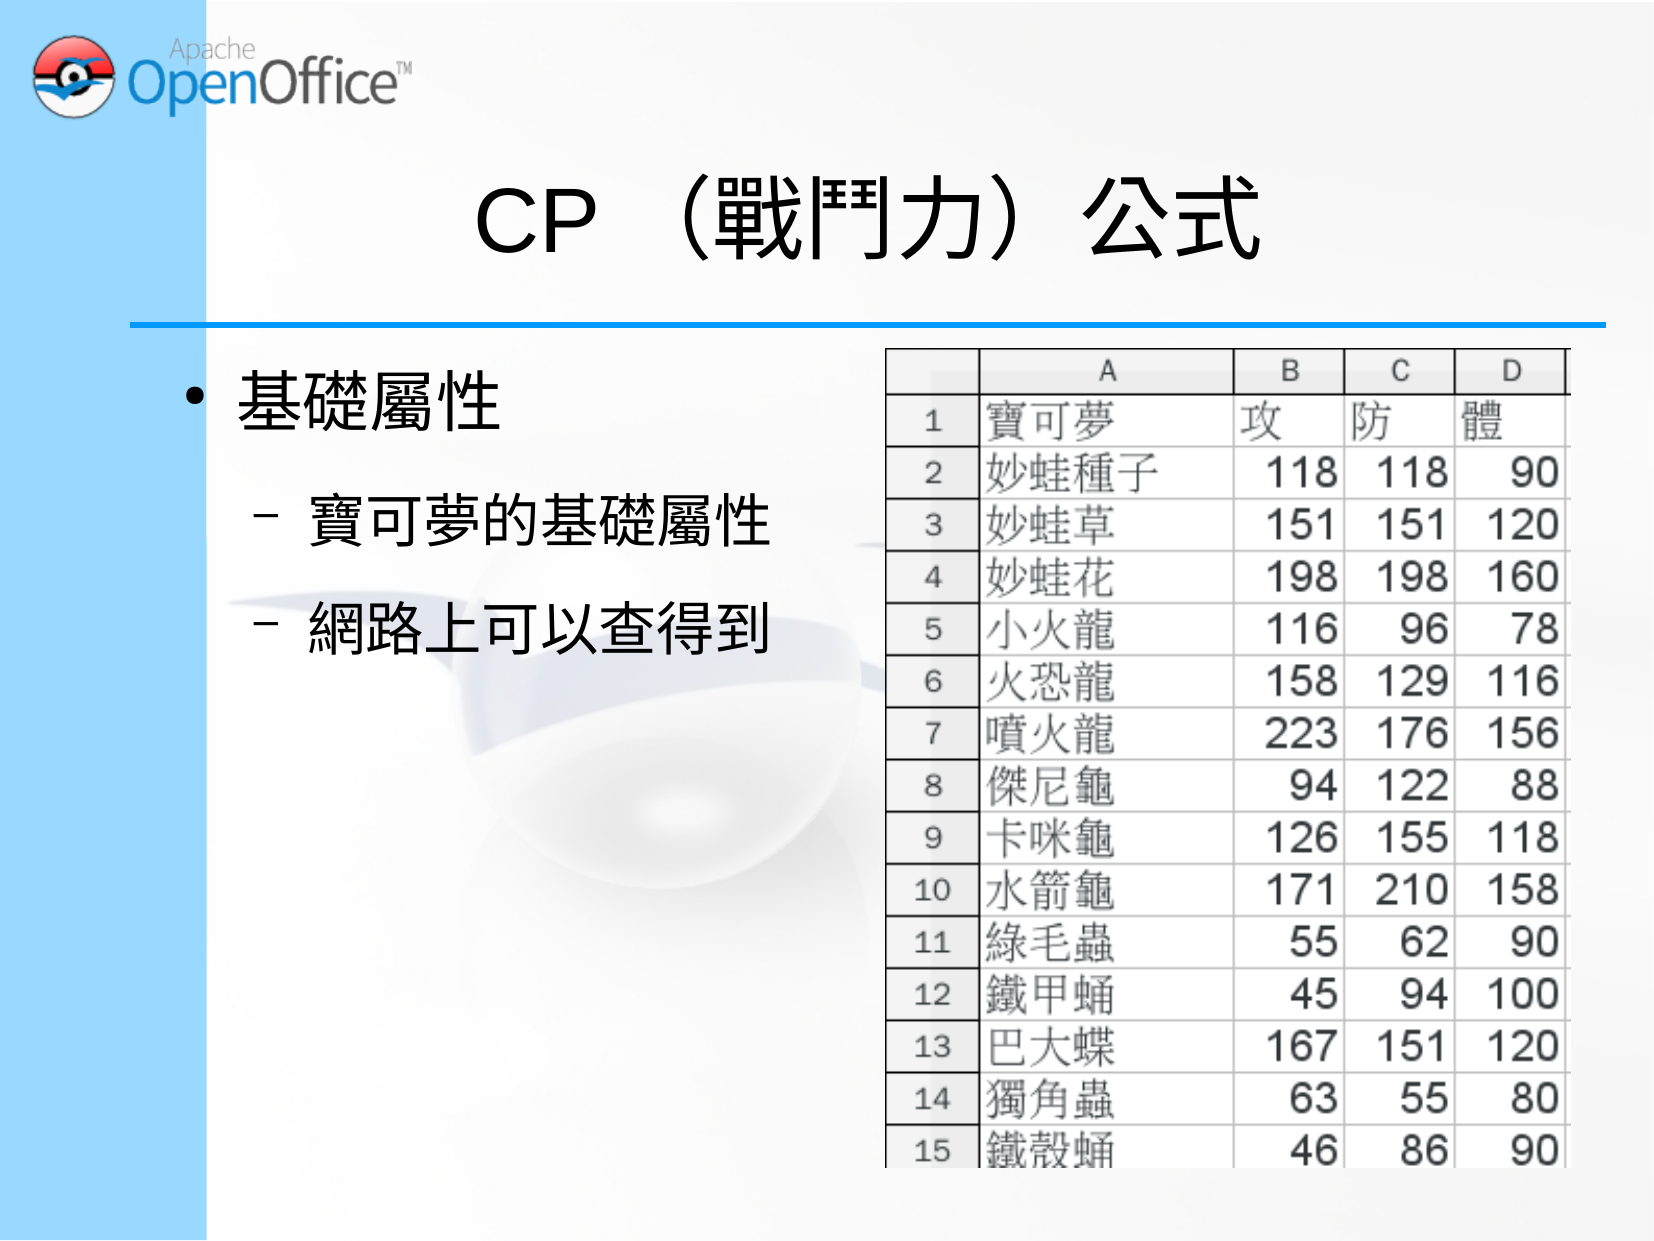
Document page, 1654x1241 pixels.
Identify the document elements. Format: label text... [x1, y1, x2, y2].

list 基礎屬性 寶可夢的基礎屬性 網路上可以查得到 [165, 349, 852, 1168]
picture [31, 2, 1654, 1241]
title CP（戰鬥力）公式 [165, 108, 1571, 316]
